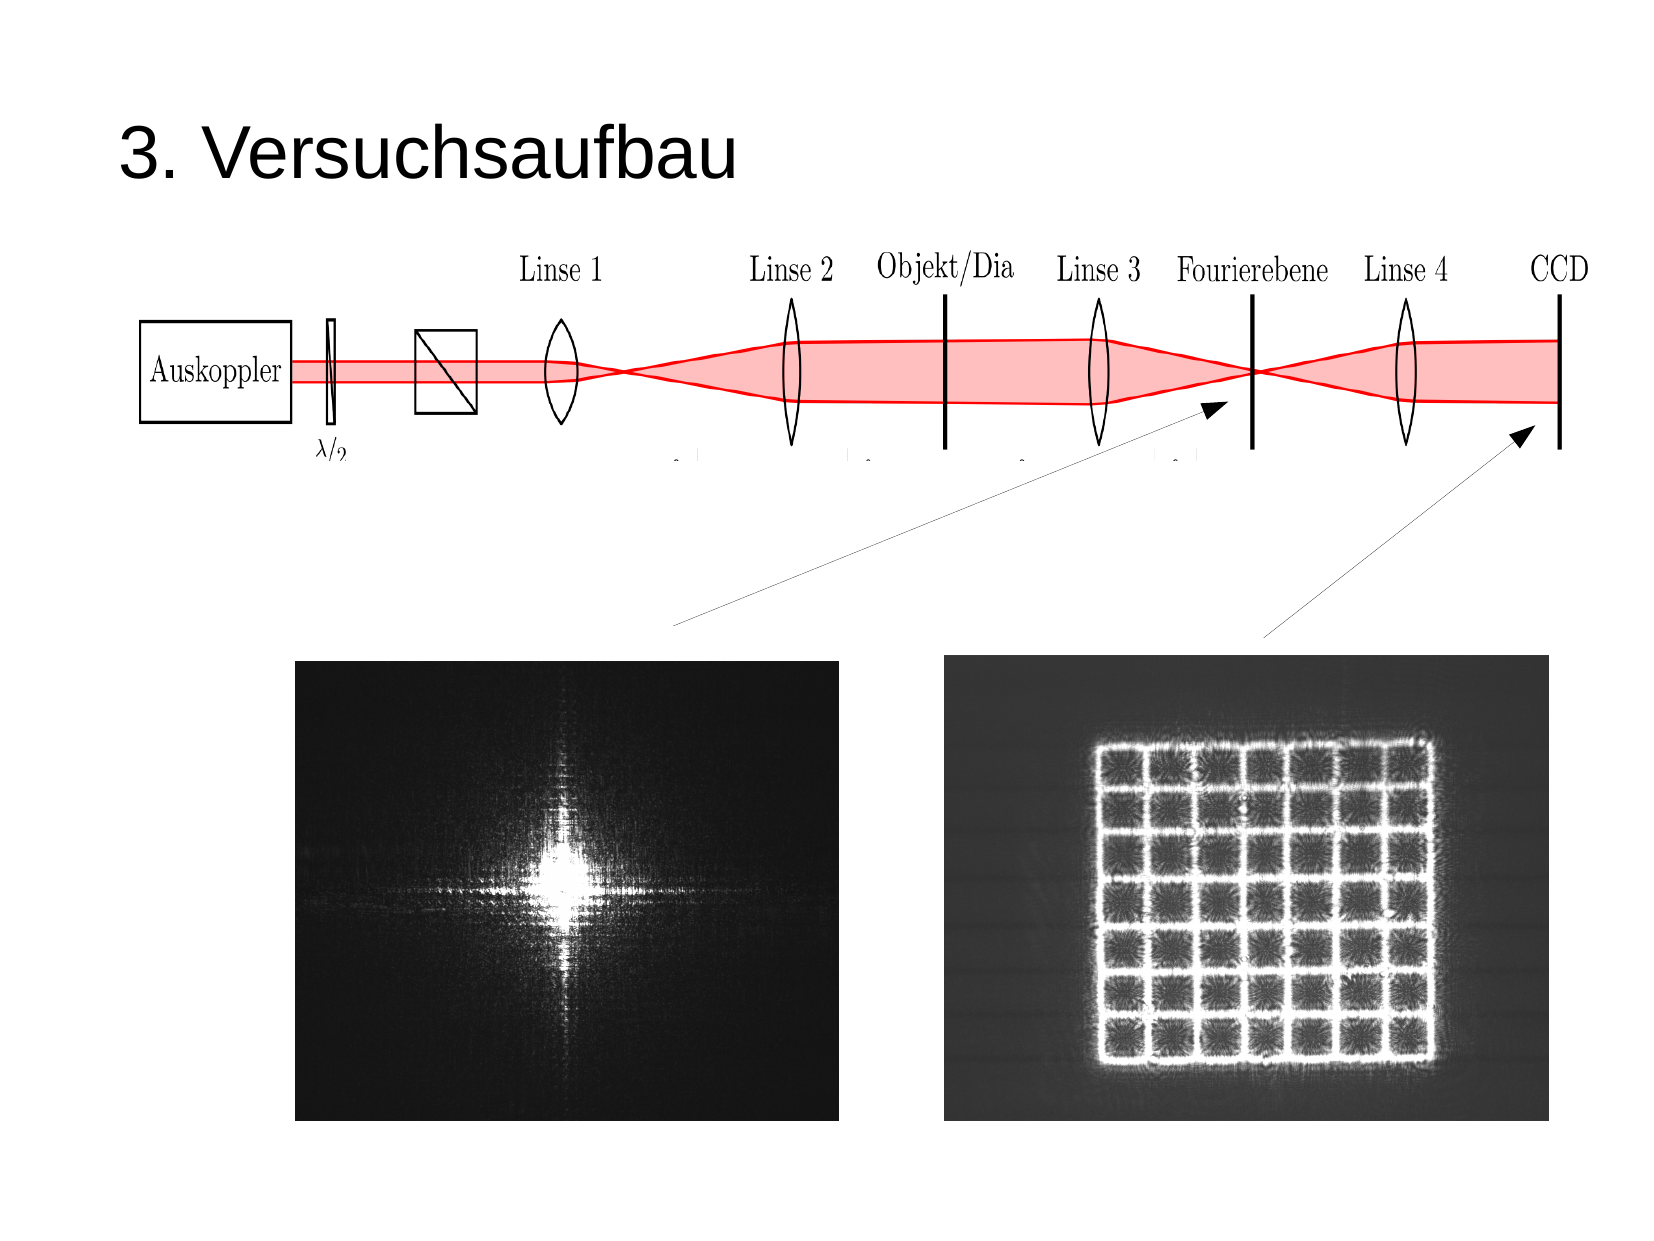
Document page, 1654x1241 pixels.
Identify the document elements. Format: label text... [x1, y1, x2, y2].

title 3. Versuchsaufbau [82, 49, 1571, 257]
picture [295, 661, 839, 1122]
picture [944, 655, 1549, 1122]
picture [106, 224, 1630, 461]
